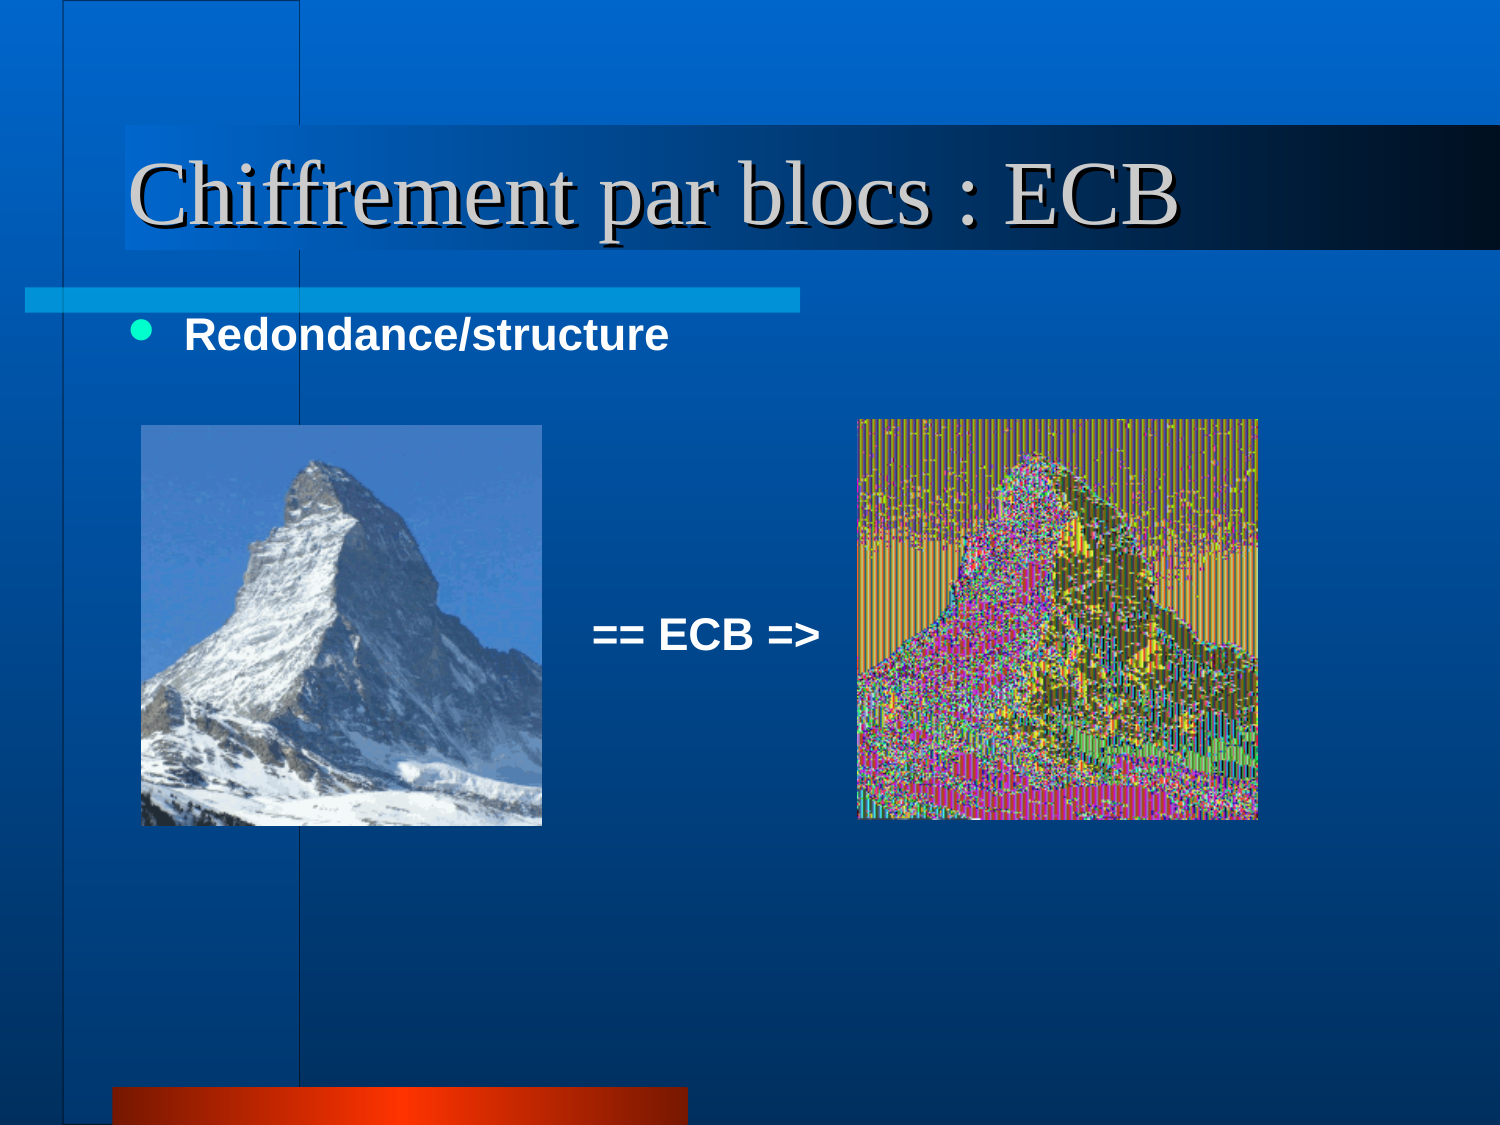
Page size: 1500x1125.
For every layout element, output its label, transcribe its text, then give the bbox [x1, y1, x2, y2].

picture [857, 419, 1258, 820]
picture [141, 425, 542, 826]
title Chiffrement par blocs : ECB [112, 99, 1388, 288]
list Redondance/structure == ECB => [112, 301, 1388, 1071]
